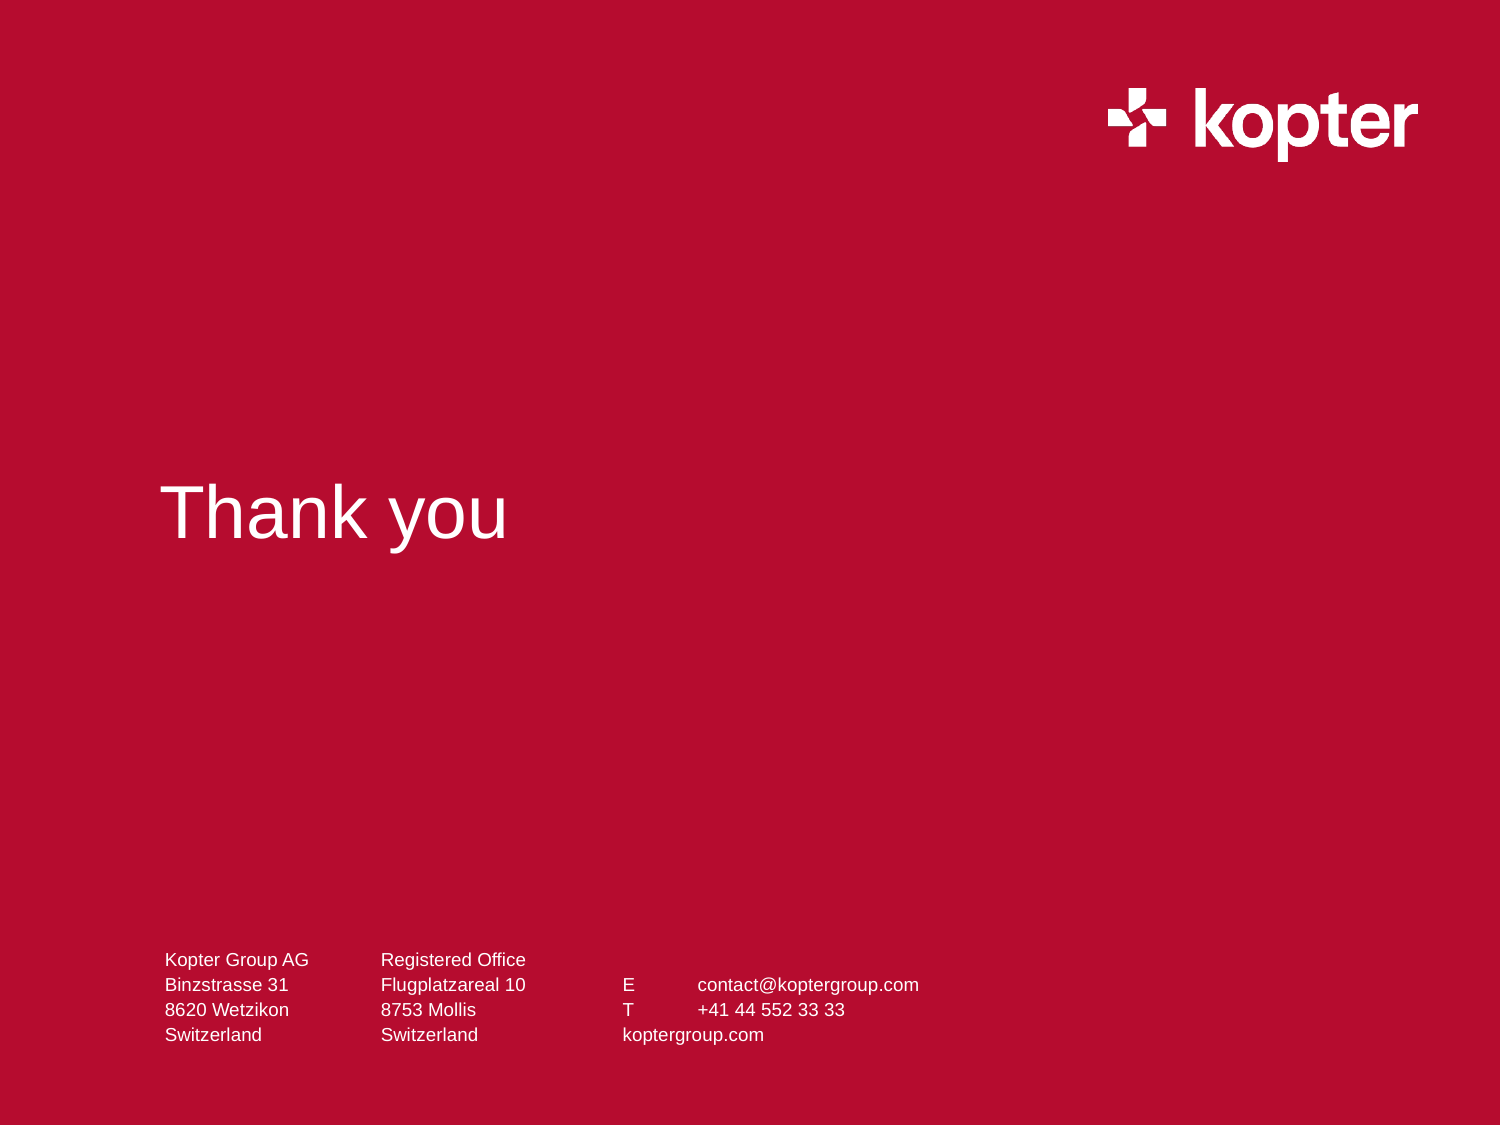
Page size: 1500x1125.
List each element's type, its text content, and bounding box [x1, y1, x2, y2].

title Thank you [159, 312, 1347, 554]
picture [1108, 88, 1418, 162]
